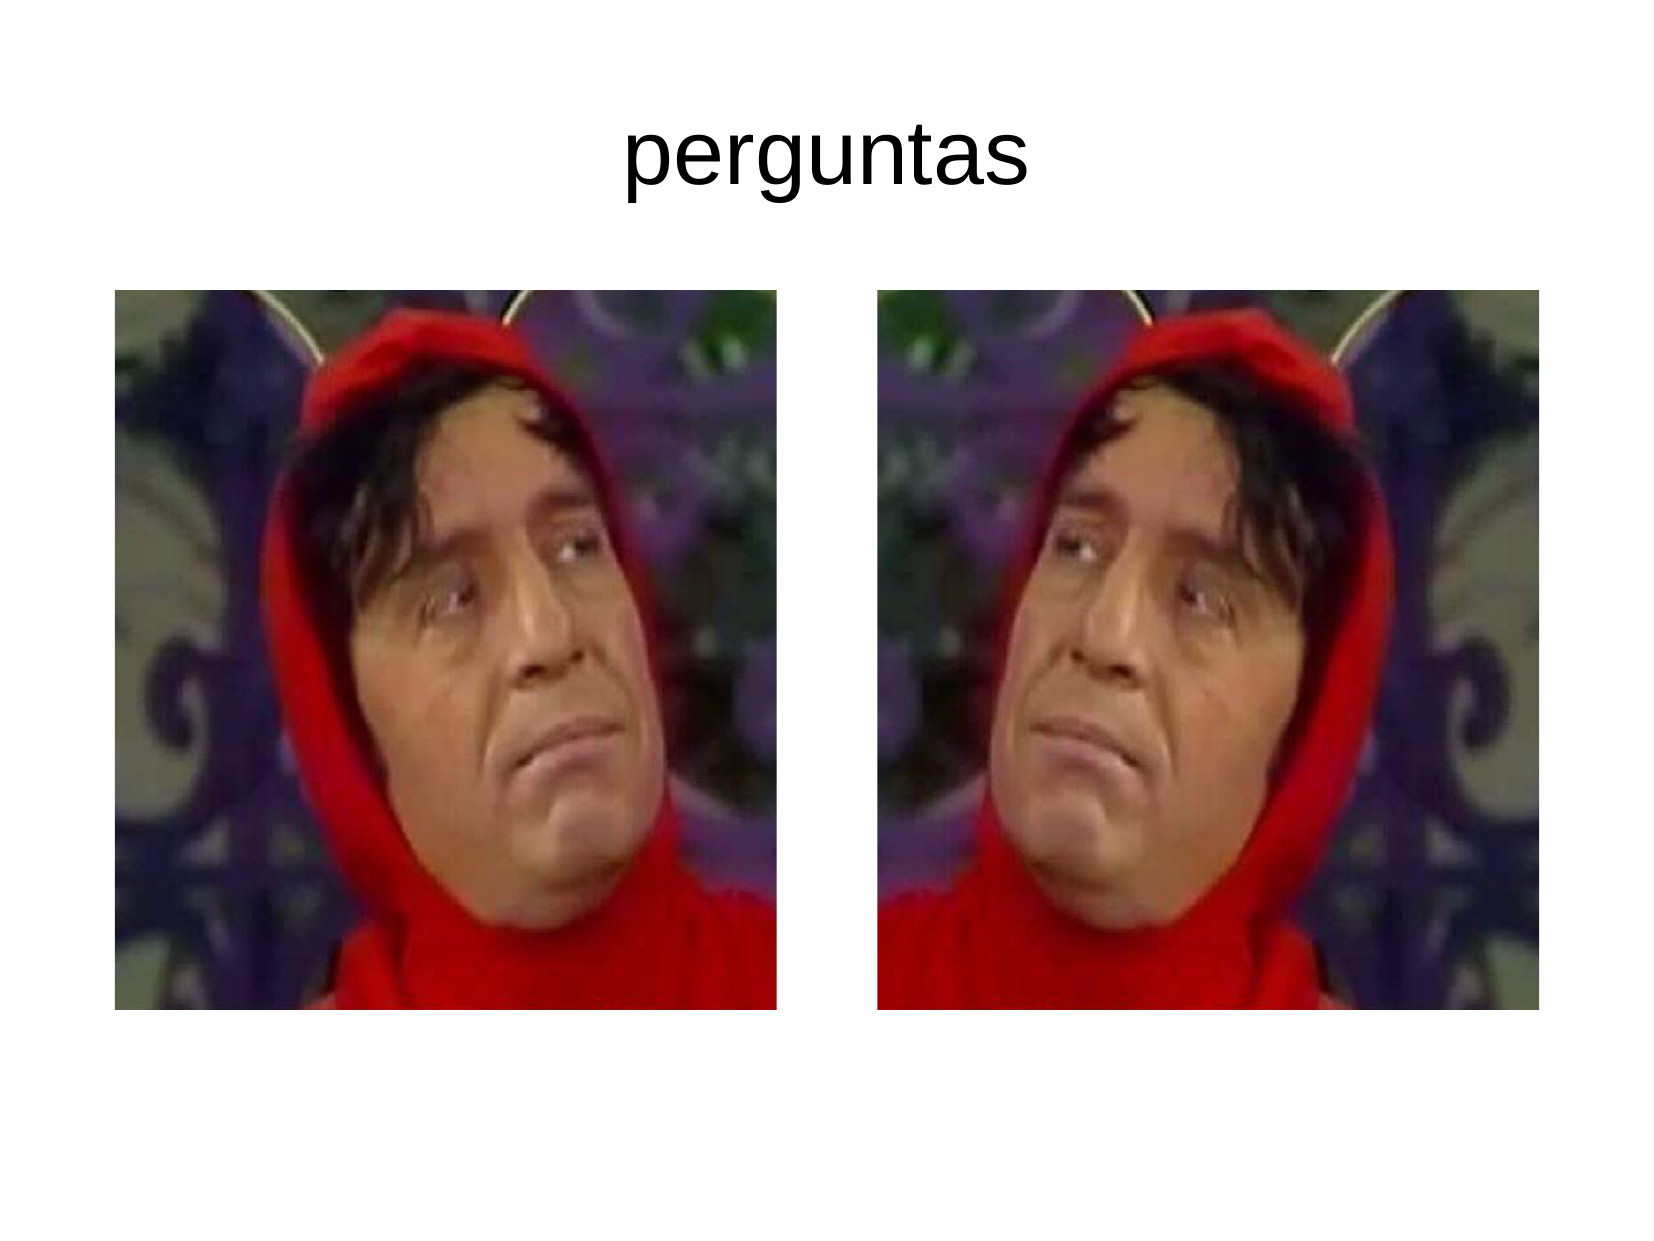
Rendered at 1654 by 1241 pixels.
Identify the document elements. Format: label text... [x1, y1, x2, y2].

picture [114, 290, 777, 1010]
title perguntas [82, 49, 1571, 257]
picture [877, 290, 1540, 1010]
